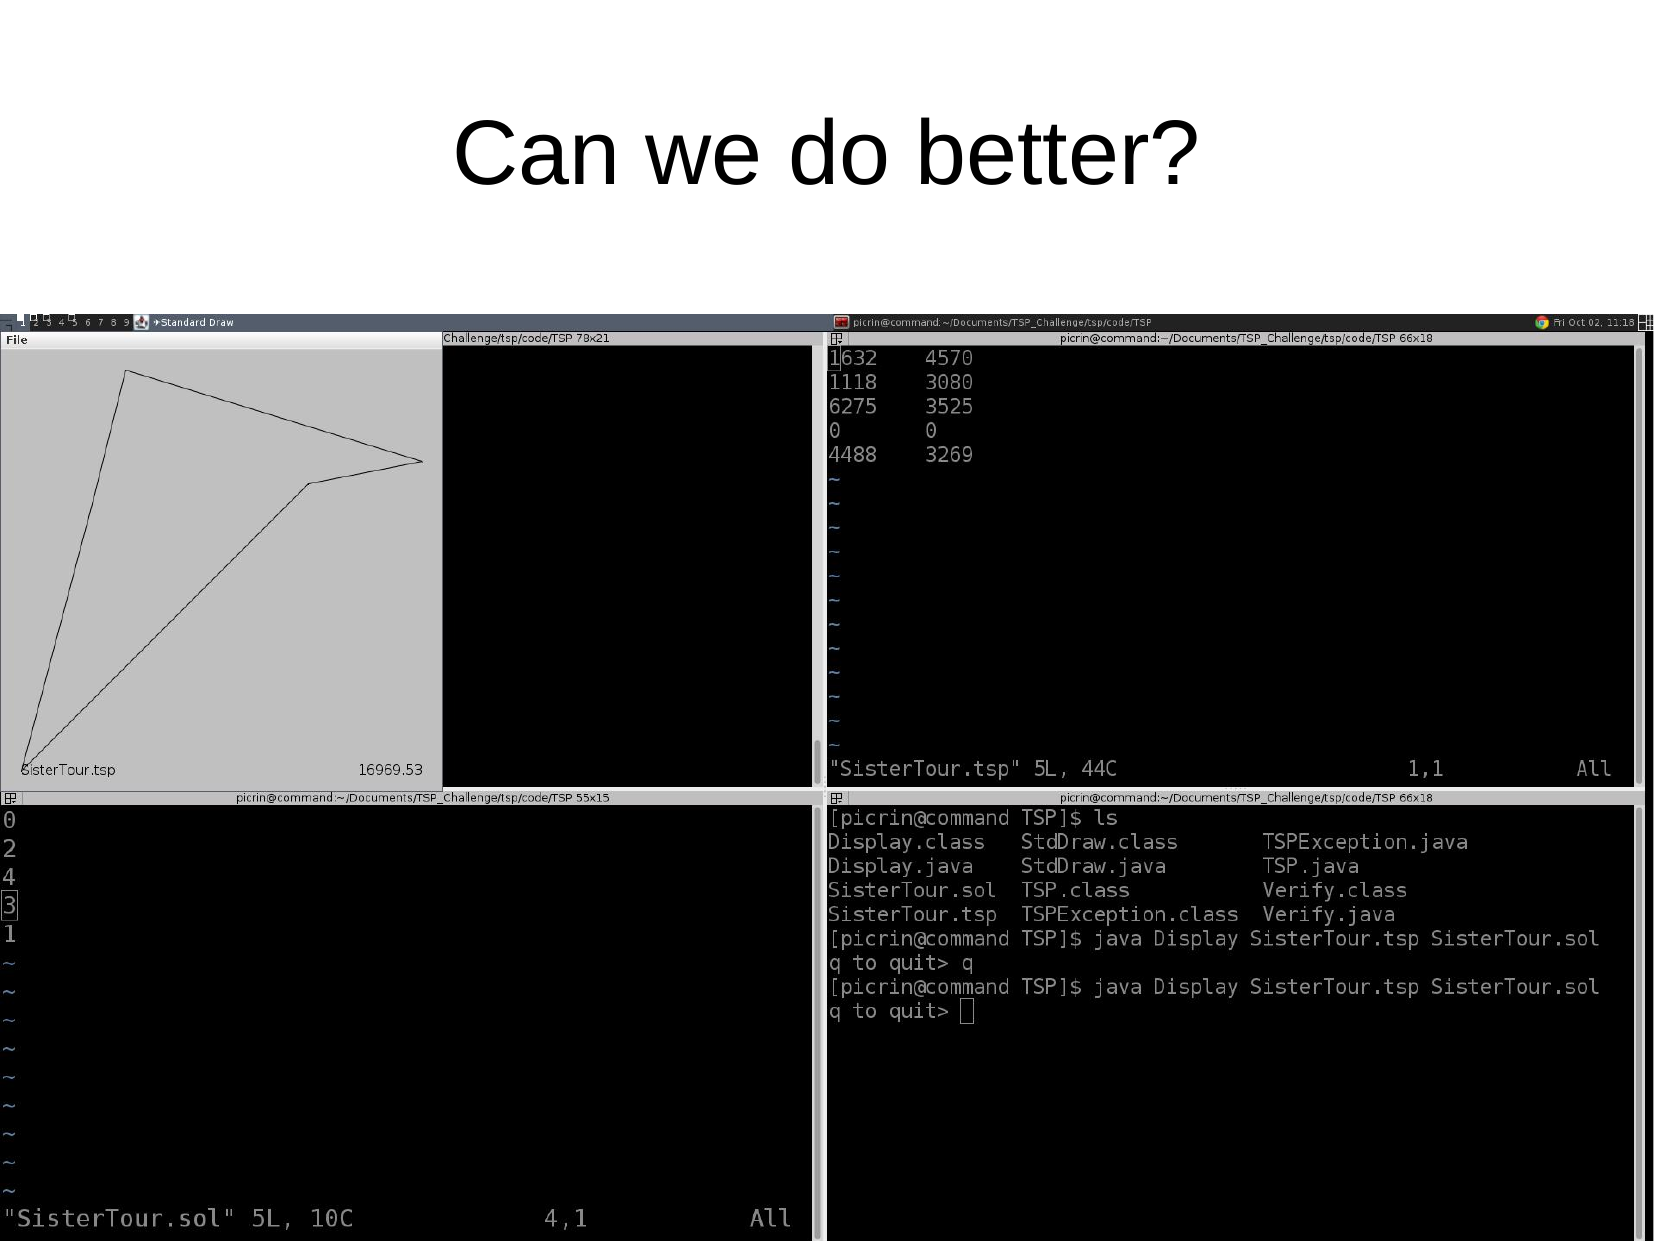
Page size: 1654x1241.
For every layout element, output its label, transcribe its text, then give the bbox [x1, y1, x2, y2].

picture [0, 314, 1654, 1241]
title Can we do better? [82, 49, 1571, 257]
